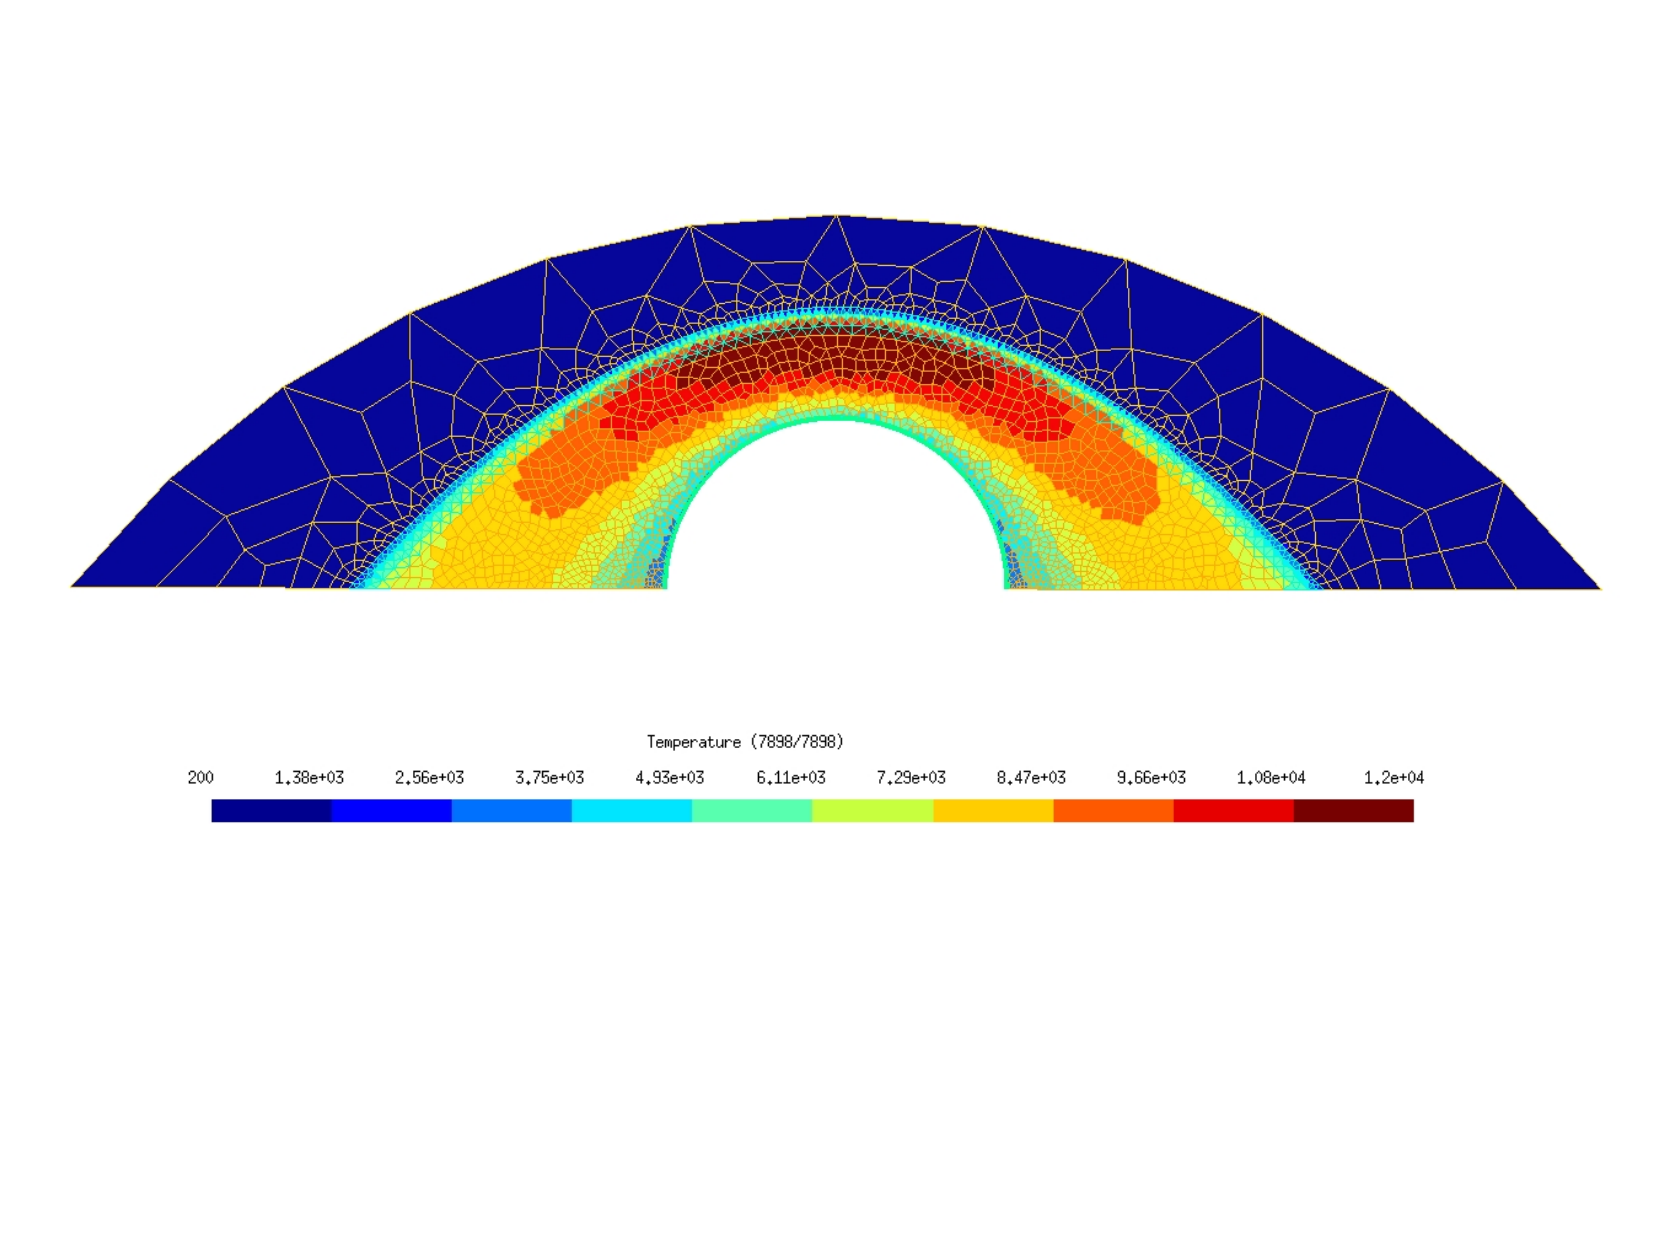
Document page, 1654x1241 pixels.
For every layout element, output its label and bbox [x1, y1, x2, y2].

picture [2, 188, 1642, 851]
